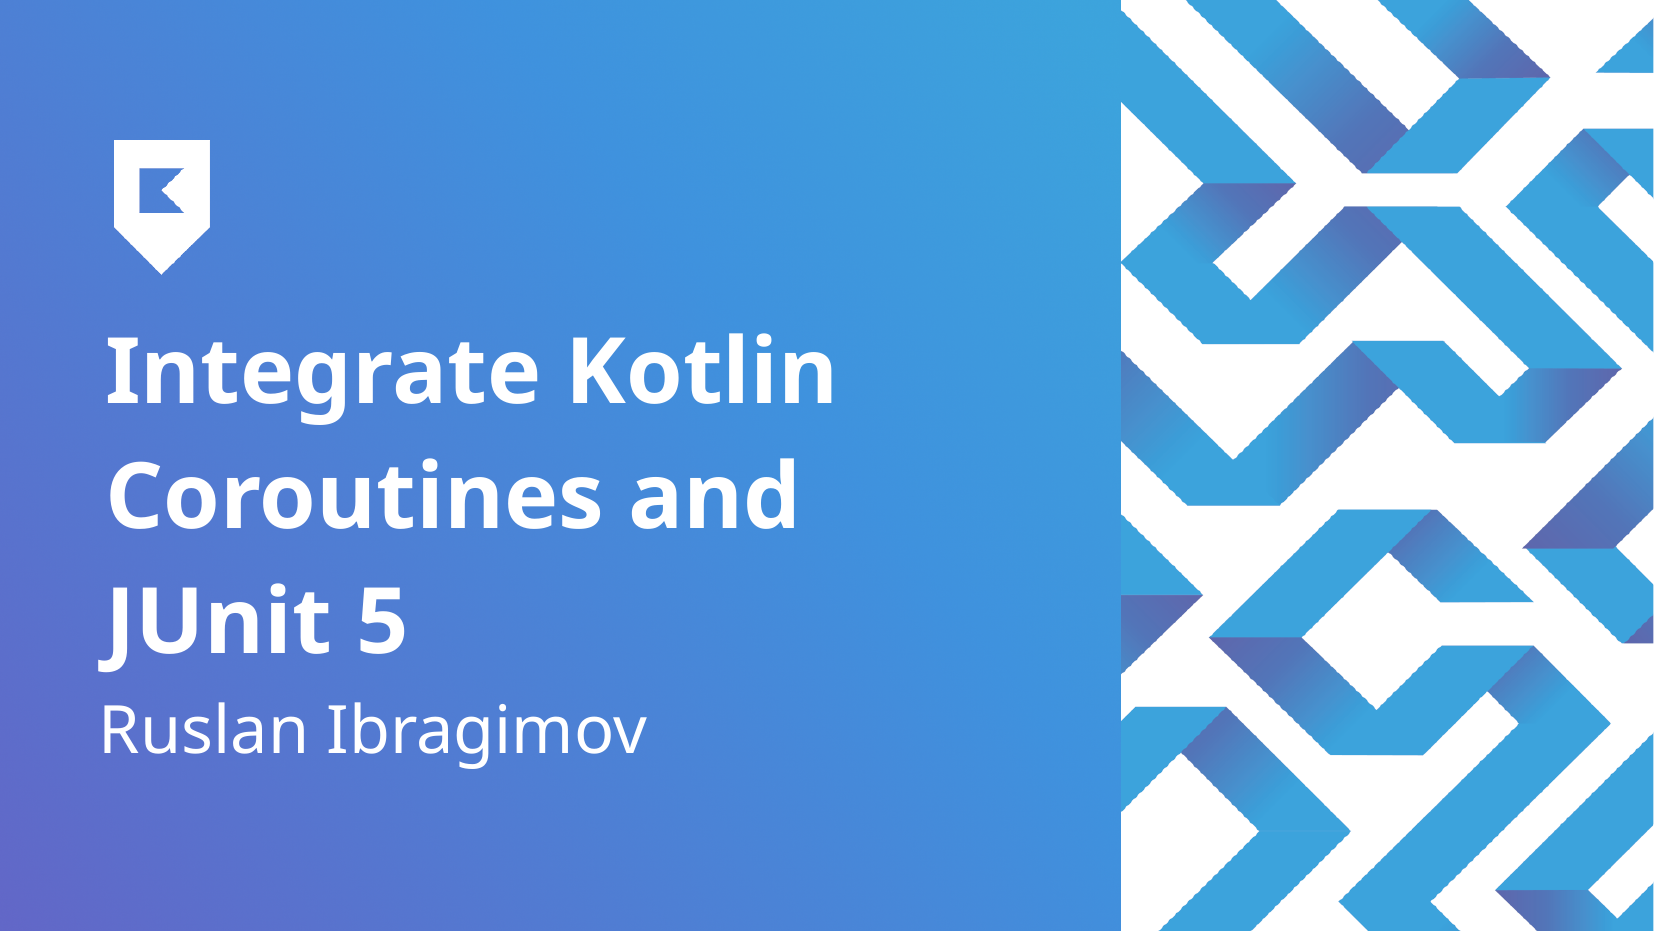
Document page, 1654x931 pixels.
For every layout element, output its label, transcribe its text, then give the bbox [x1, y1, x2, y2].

title Integrate Kotlin Coroutines and JUnit 5 [105, 341, 1111, 646]
picture [0, 0, 1654, 931]
text_box Ruslan Ibragimov [84, 675, 681, 761]
